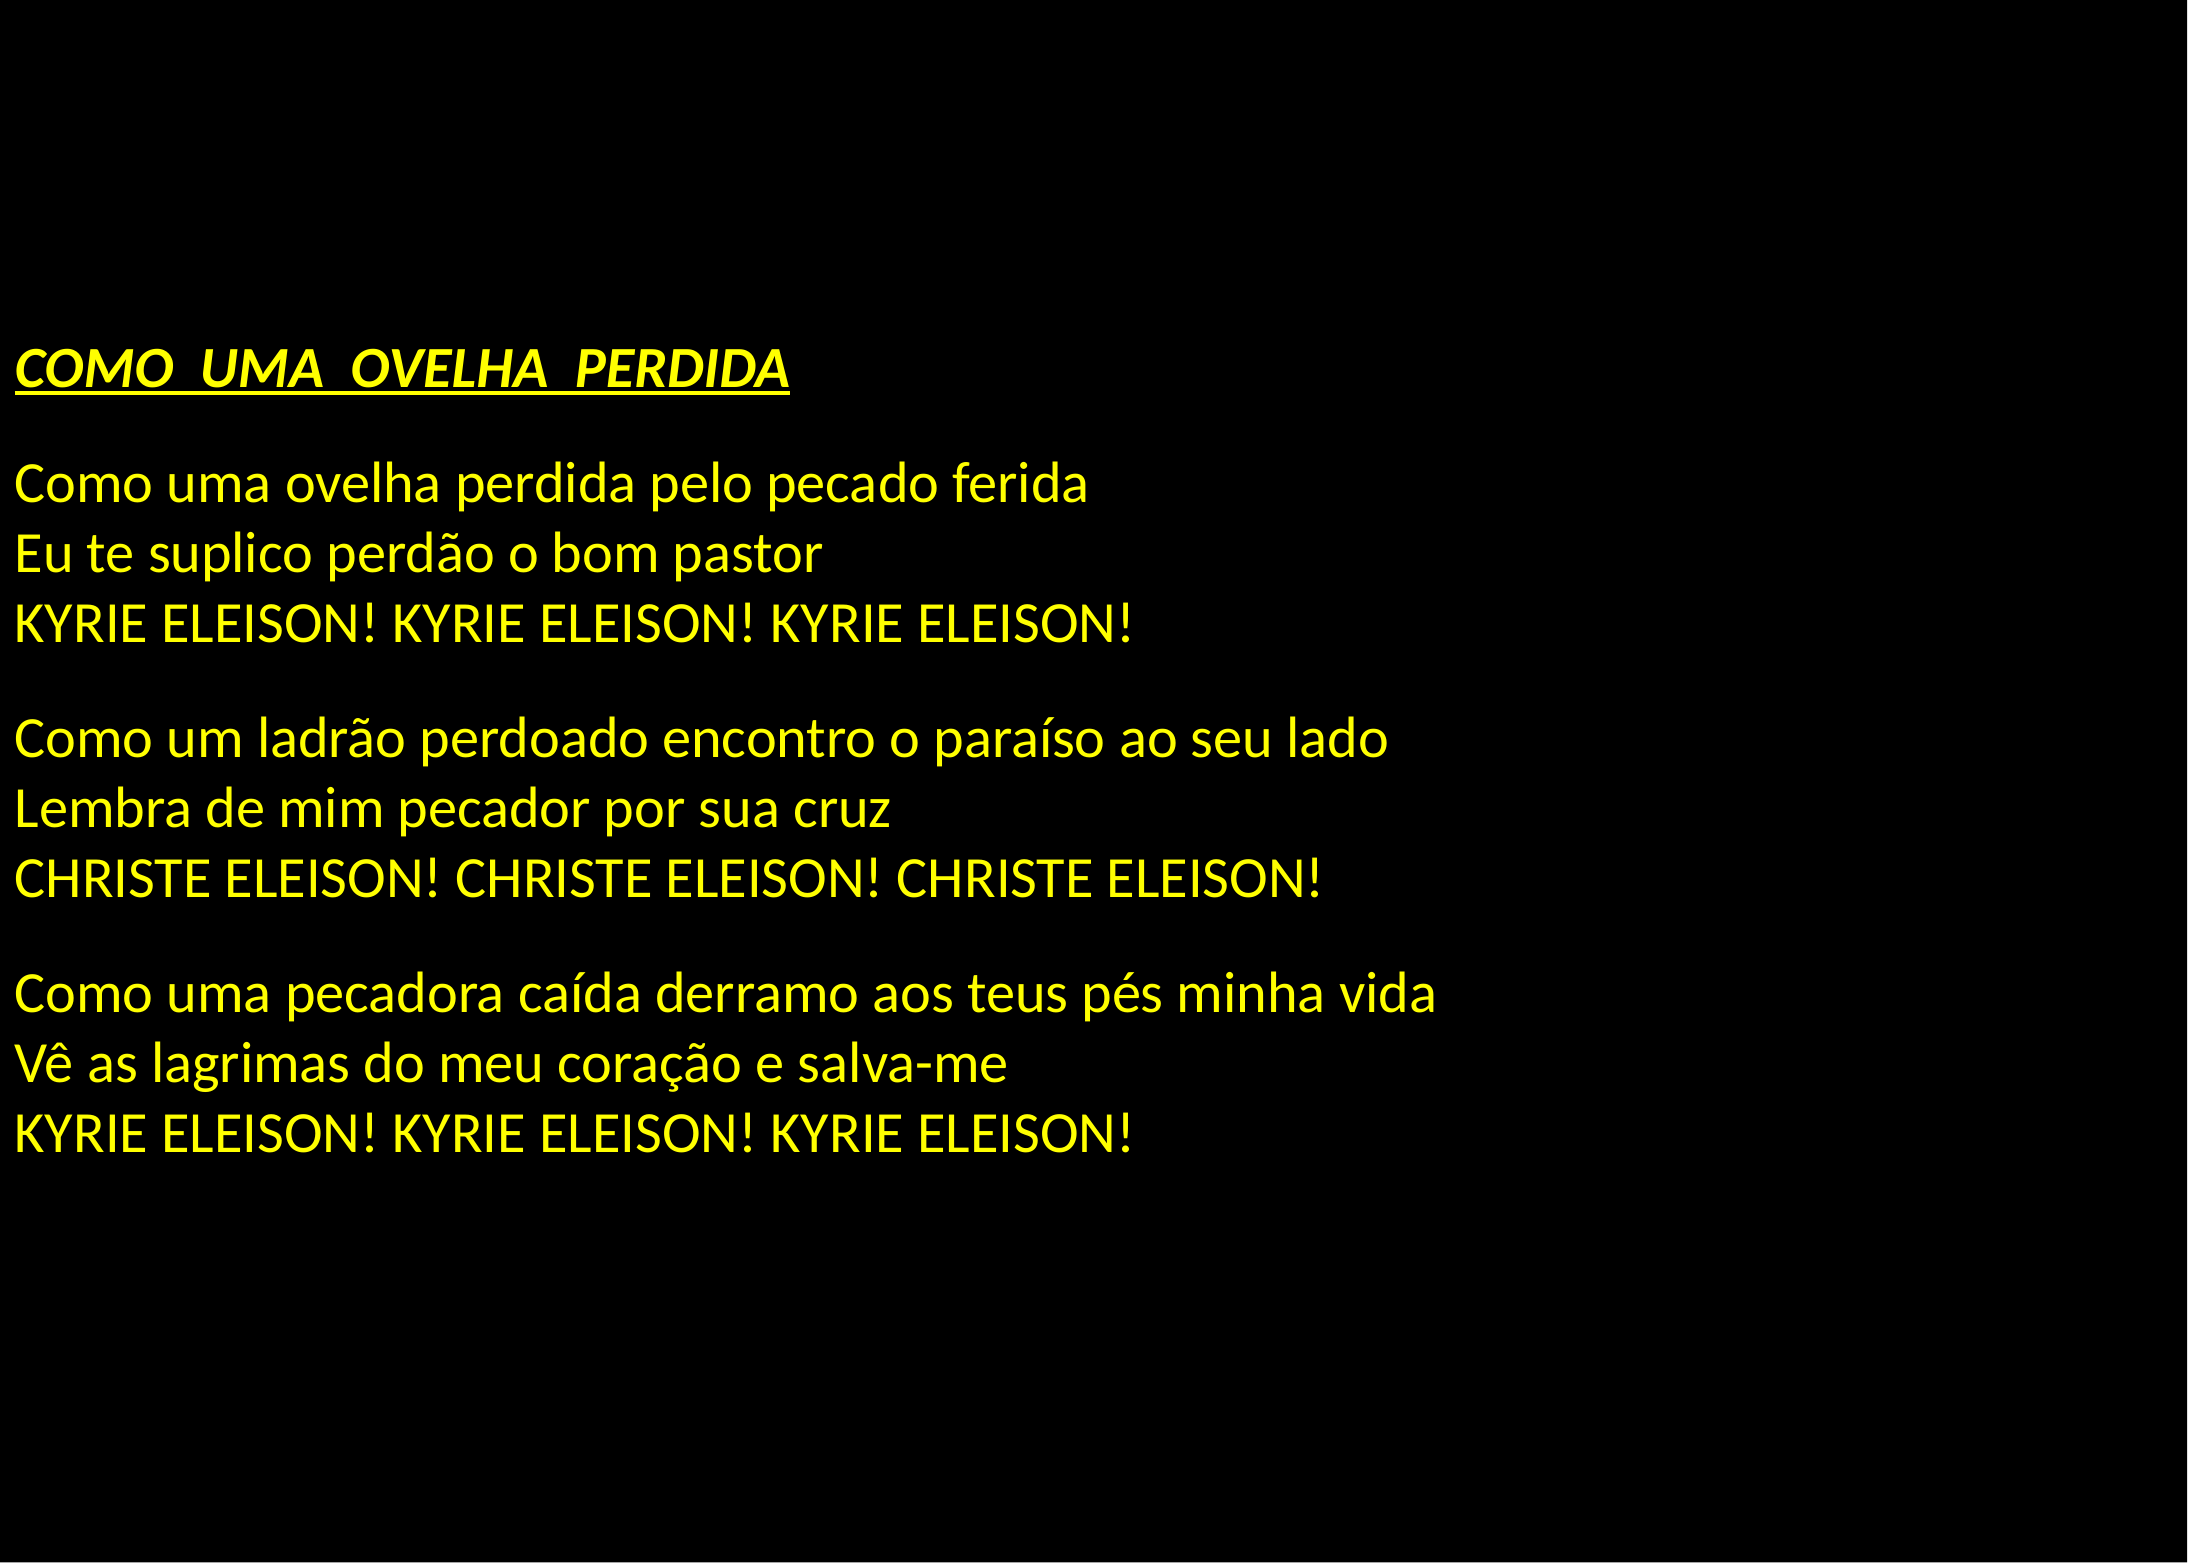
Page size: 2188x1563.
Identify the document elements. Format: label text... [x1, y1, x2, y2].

text_box COMO UMA OVELHA PERDIDA Como uma ovelha perdida pelo pecado ferida Eu te suplico perdão o bom pastor KYRIE ELEISON! KYRIE ELEISON! KYRIE ELEISON! Como um ladrão perdoado encontro o paraíso ao seu lado Lembra de mim pecador por sua cruz CHRISTE ELEISON! CHRISTE ELEISON! CHRISTE ELEISON! Como uma pecadora caída derramo aos teus pés minha vida Vê as lagrimas do meu coração e salva-me KYRIE ELEISON! KYRIE ELEISON! KYRIE ELEISON! [0, 0, 2188, 1563]
